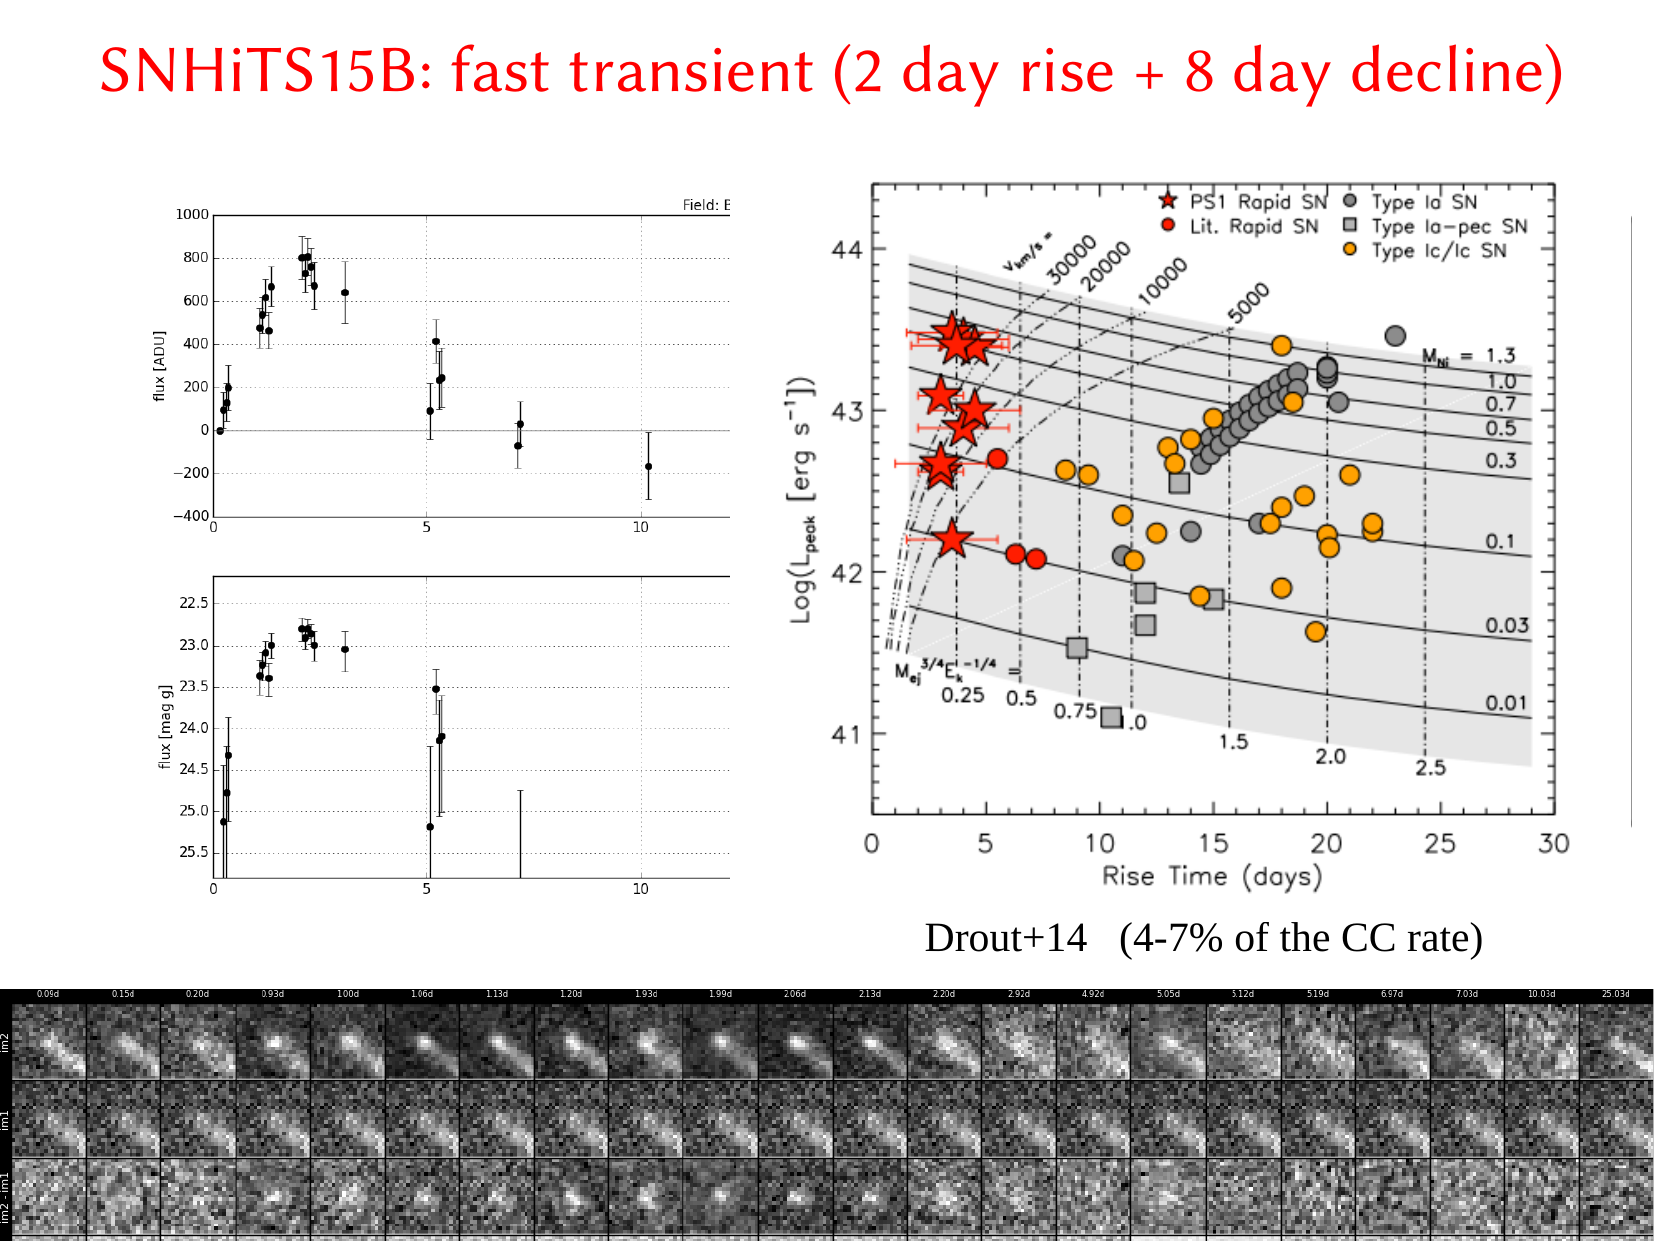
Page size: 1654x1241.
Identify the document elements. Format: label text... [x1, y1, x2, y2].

picture [6, 141, 1654, 960]
text_box SNHiTS15B: fast transient (2 day rise + 8 day decline) [5, 24, 1654, 154]
picture [0, 989, 1654, 1241]
